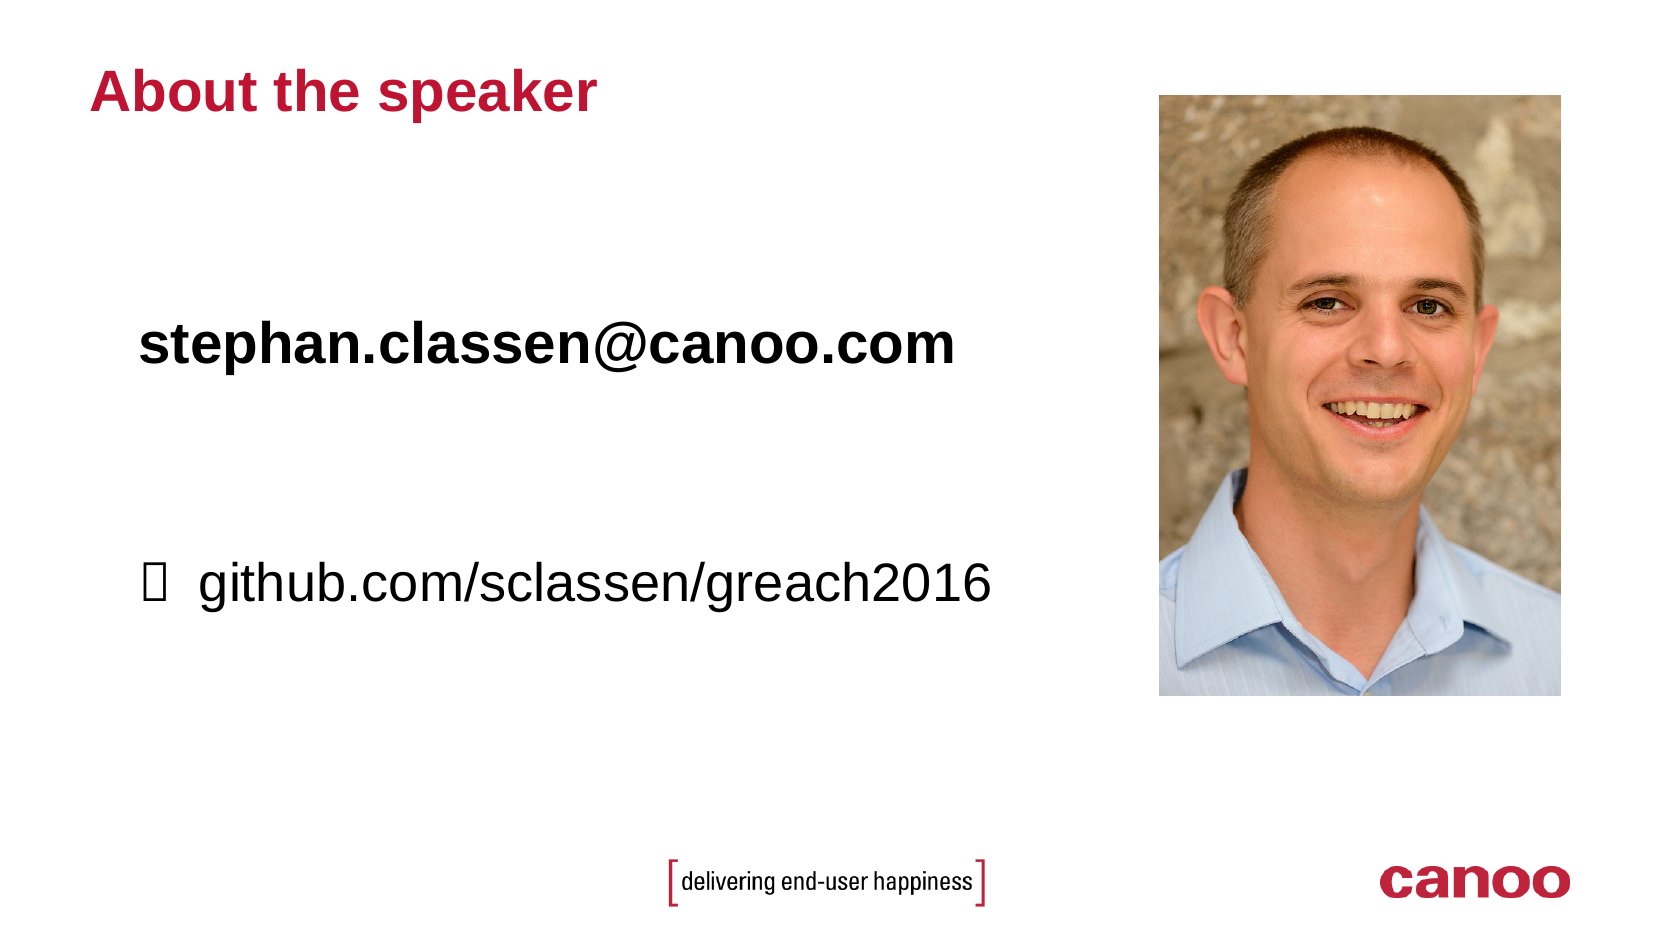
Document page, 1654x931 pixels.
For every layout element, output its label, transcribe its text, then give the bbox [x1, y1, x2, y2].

picture [662, 855, 991, 910]
picture [1159, 95, 1561, 696]
text_box stephan.classen@canoo.com [123, 297, 1039, 383]
text_box  github.com/sclassen/greach2016 [123, 540, 1096, 620]
picture [1380, 866, 1570, 898]
title About the speaker [75, 45, 1591, 136]
